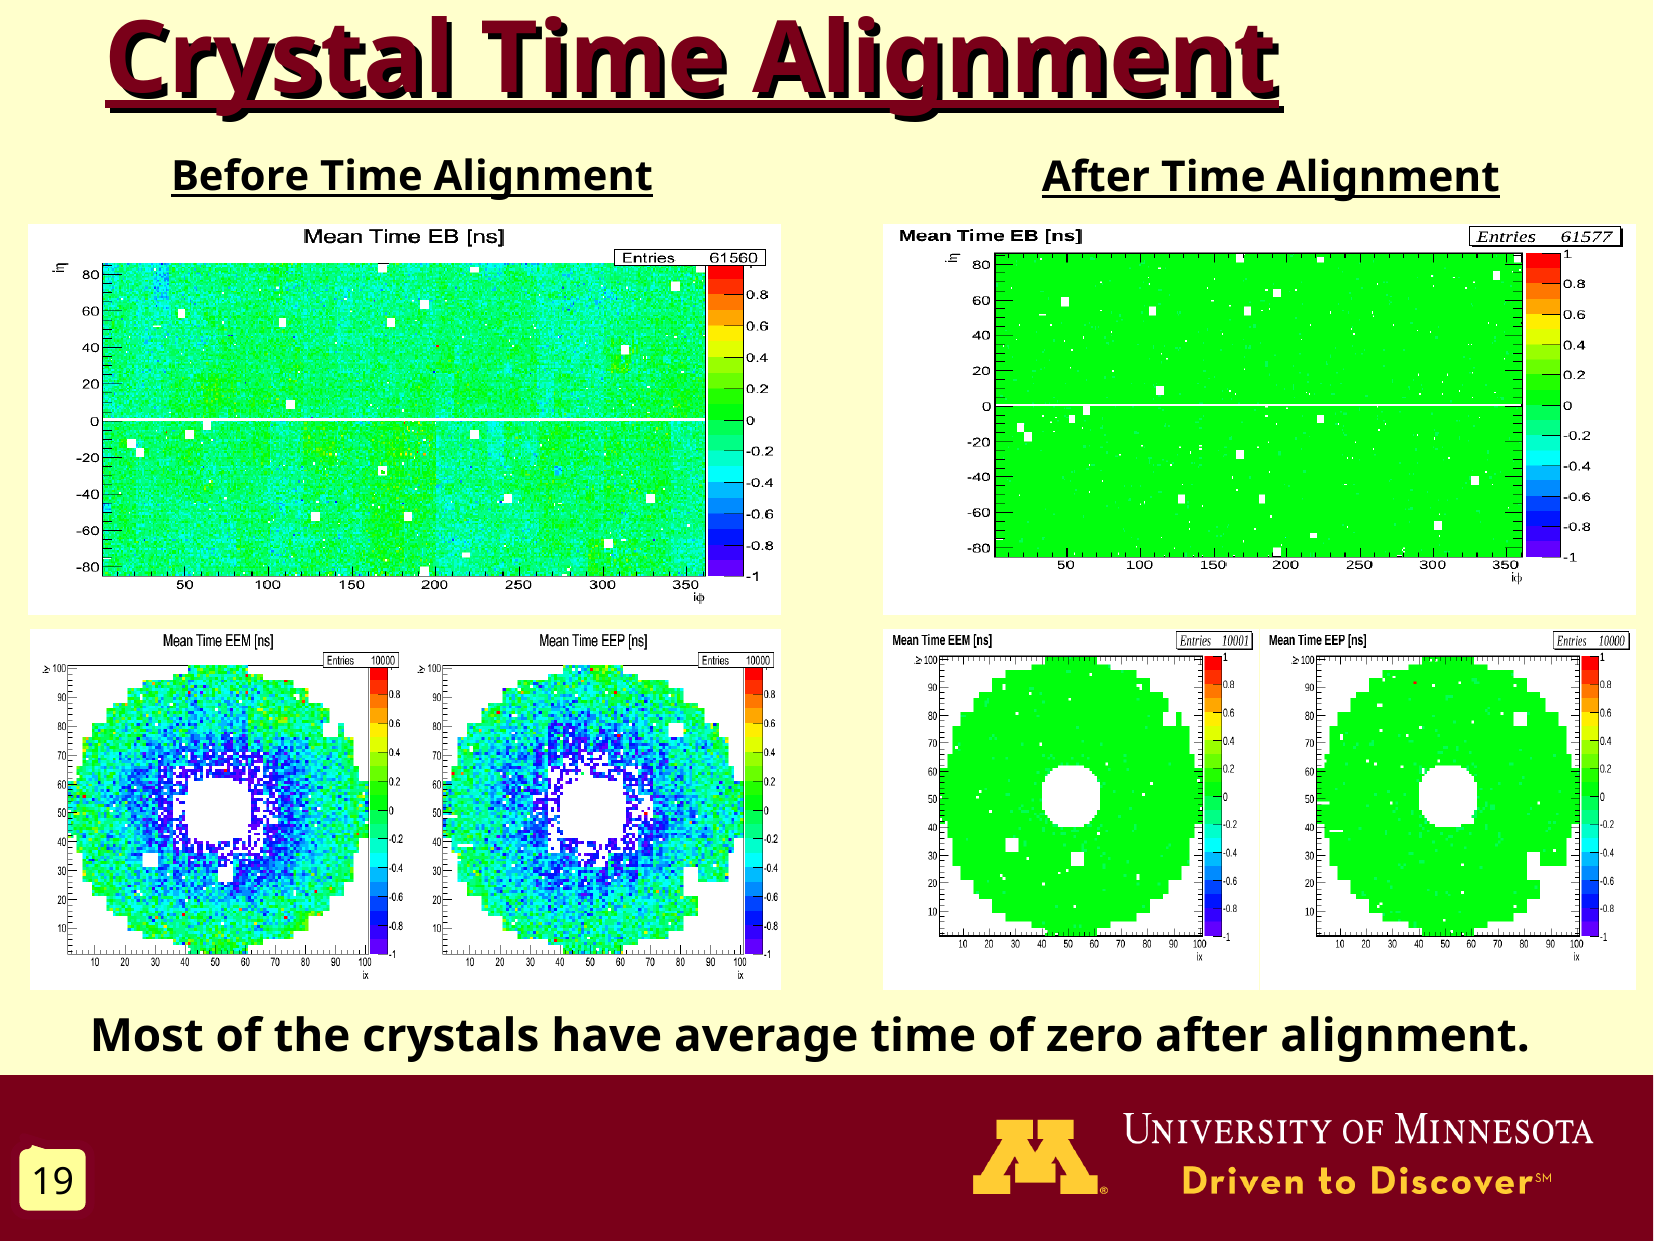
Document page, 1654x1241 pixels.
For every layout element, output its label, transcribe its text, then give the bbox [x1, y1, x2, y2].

title Crystal Time Alignment [90, 0, 1591, 121]
picture [0, 1075, 1654, 1241]
picture [883, 629, 1259, 991]
text_box Most of the crystals have average time of zero after alignment. [75, 995, 1578, 1084]
text_box 19 [15, 1137, 91, 1216]
picture [30, 629, 781, 991]
list Before Time Alignment [105, 138, 706, 224]
picture [883, 224, 1636, 616]
picture [28, 224, 781, 616]
list After Time Alignment [974, 138, 1531, 226]
picture [1260, 629, 1636, 991]
